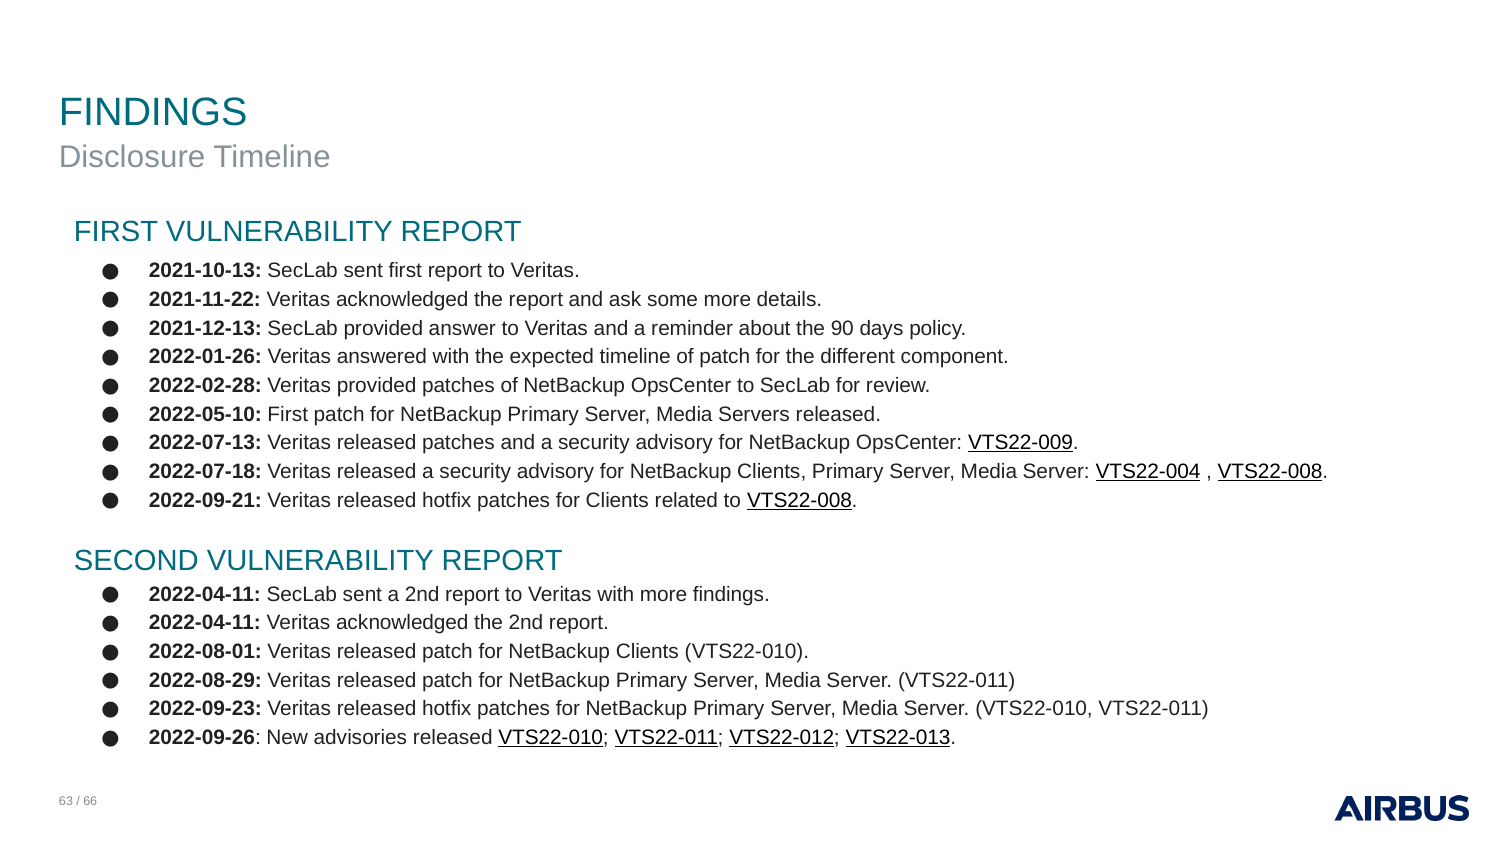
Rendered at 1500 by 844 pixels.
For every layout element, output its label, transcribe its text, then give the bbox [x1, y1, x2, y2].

title FINDINGS Disclosure Timeline [58, 80, 1441, 191]
text_box FIRST VULNERABILITY REPORT 2021-10-13: SecLab sent first report to Veritas. 2021-11-22: Veritas acknowledged the report and ask some more details. 2021-12-13: SecLab provided answer to Veritas and a reminder about the 90 days policy. 2022-01-26: Veritas answered with the expected timeline of patch for the different component. 2022-02-28: Veritas provided patches of NetBackup OpsCenter to SecLab for review. 2022-05-10: First patch for NetBackup Primary Server, Media Servers released. 2022-07-13: Veritas released patches and a security advisory for NetBackup OpsCenter: VTS22-009. 2022-07-18: Veritas released a security advisory for NetBackup Clients, Primary Server, Media Server: VTS22-004 , VTS22-008. 2022-09-21: Veritas released hotfix patches for Clients related to VTS22-008. SECOND VULNERABILITY REPORT 2022-04-11: SecLab sent a 2nd report to Veritas with more findings. 2022-04-11: Veritas acknowledged the 2nd report. 2022-08-01: Veritas released patch for NetBackup Clients (VTS22-010). 2022-08-29: Veritas released patch for NetBackup Primary Server, Media Server. (VTS22-011) 2022-09-23: Veritas released hotfix patches for NetBackup Primary Server, Media Server. (VTS22-010, VTS22-011) 2022-09-26: New advisories released VTS22-010; VTS22-011; VTS22-012; VTS22-013. [58, 191, 1480, 764]
picture [1334, 795, 1469, 821]
